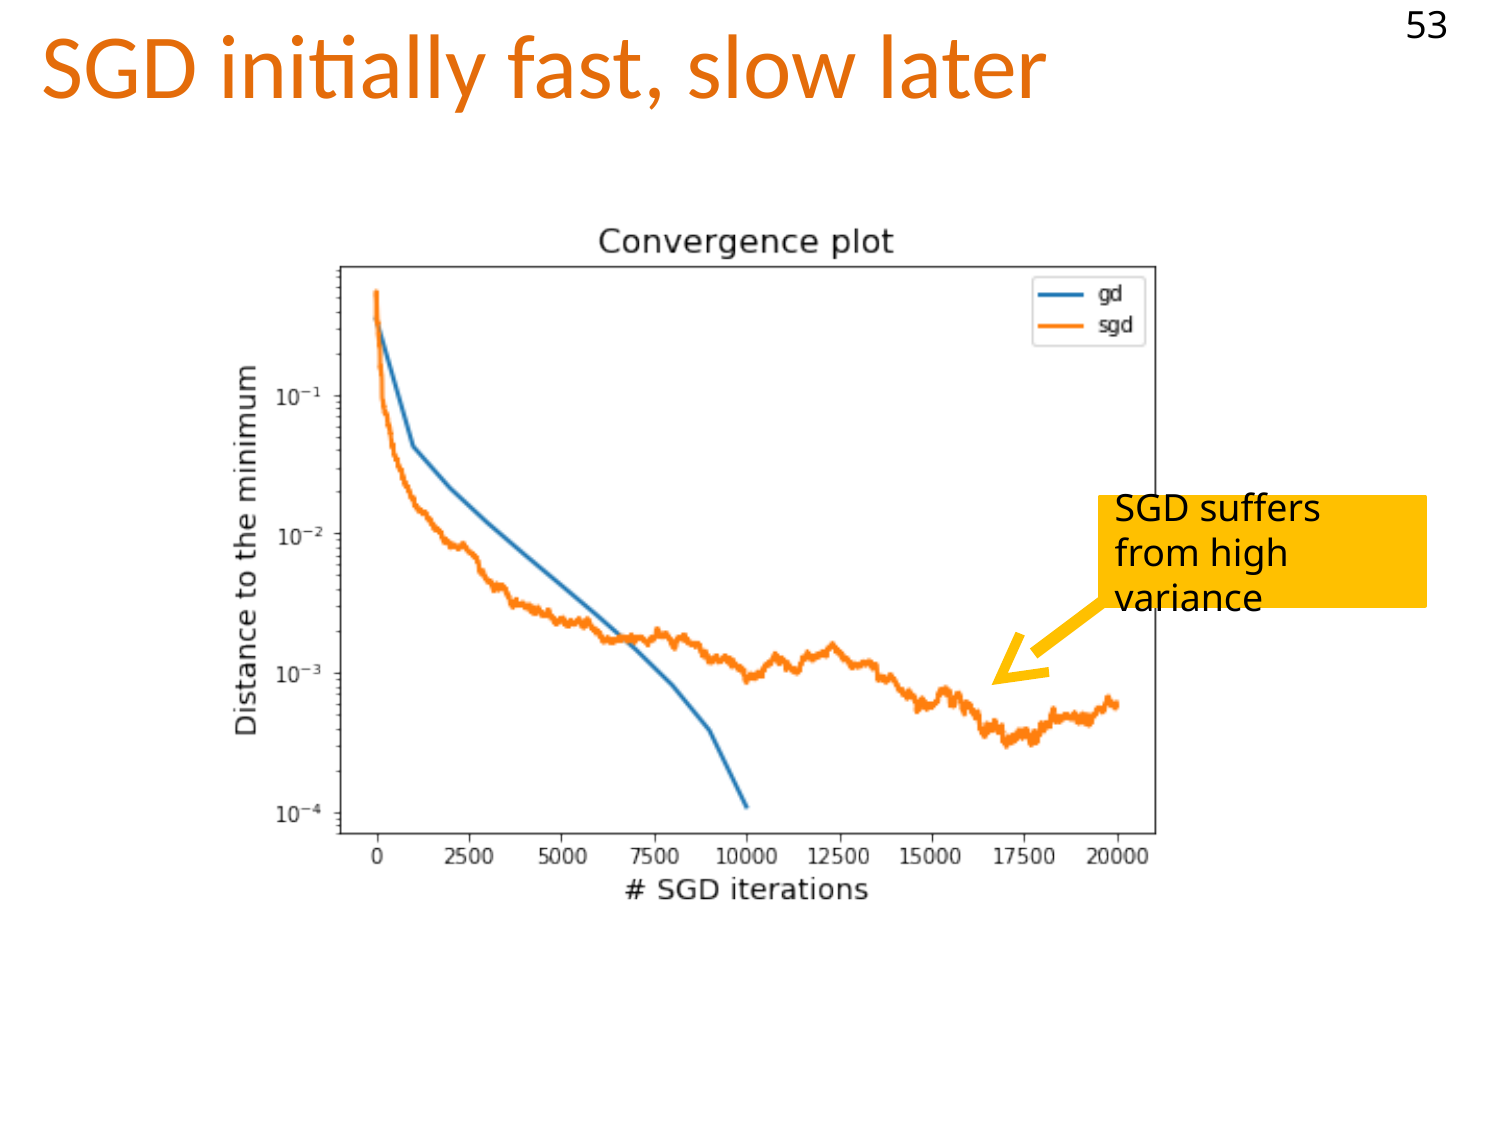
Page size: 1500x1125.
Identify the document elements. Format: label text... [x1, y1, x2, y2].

text_box SGD initially fast, slow later [26, 22, 1381, 252]
picture [221, 214, 1176, 921]
text_box SGD suffers from high variance [1099, 496, 1425, 606]
